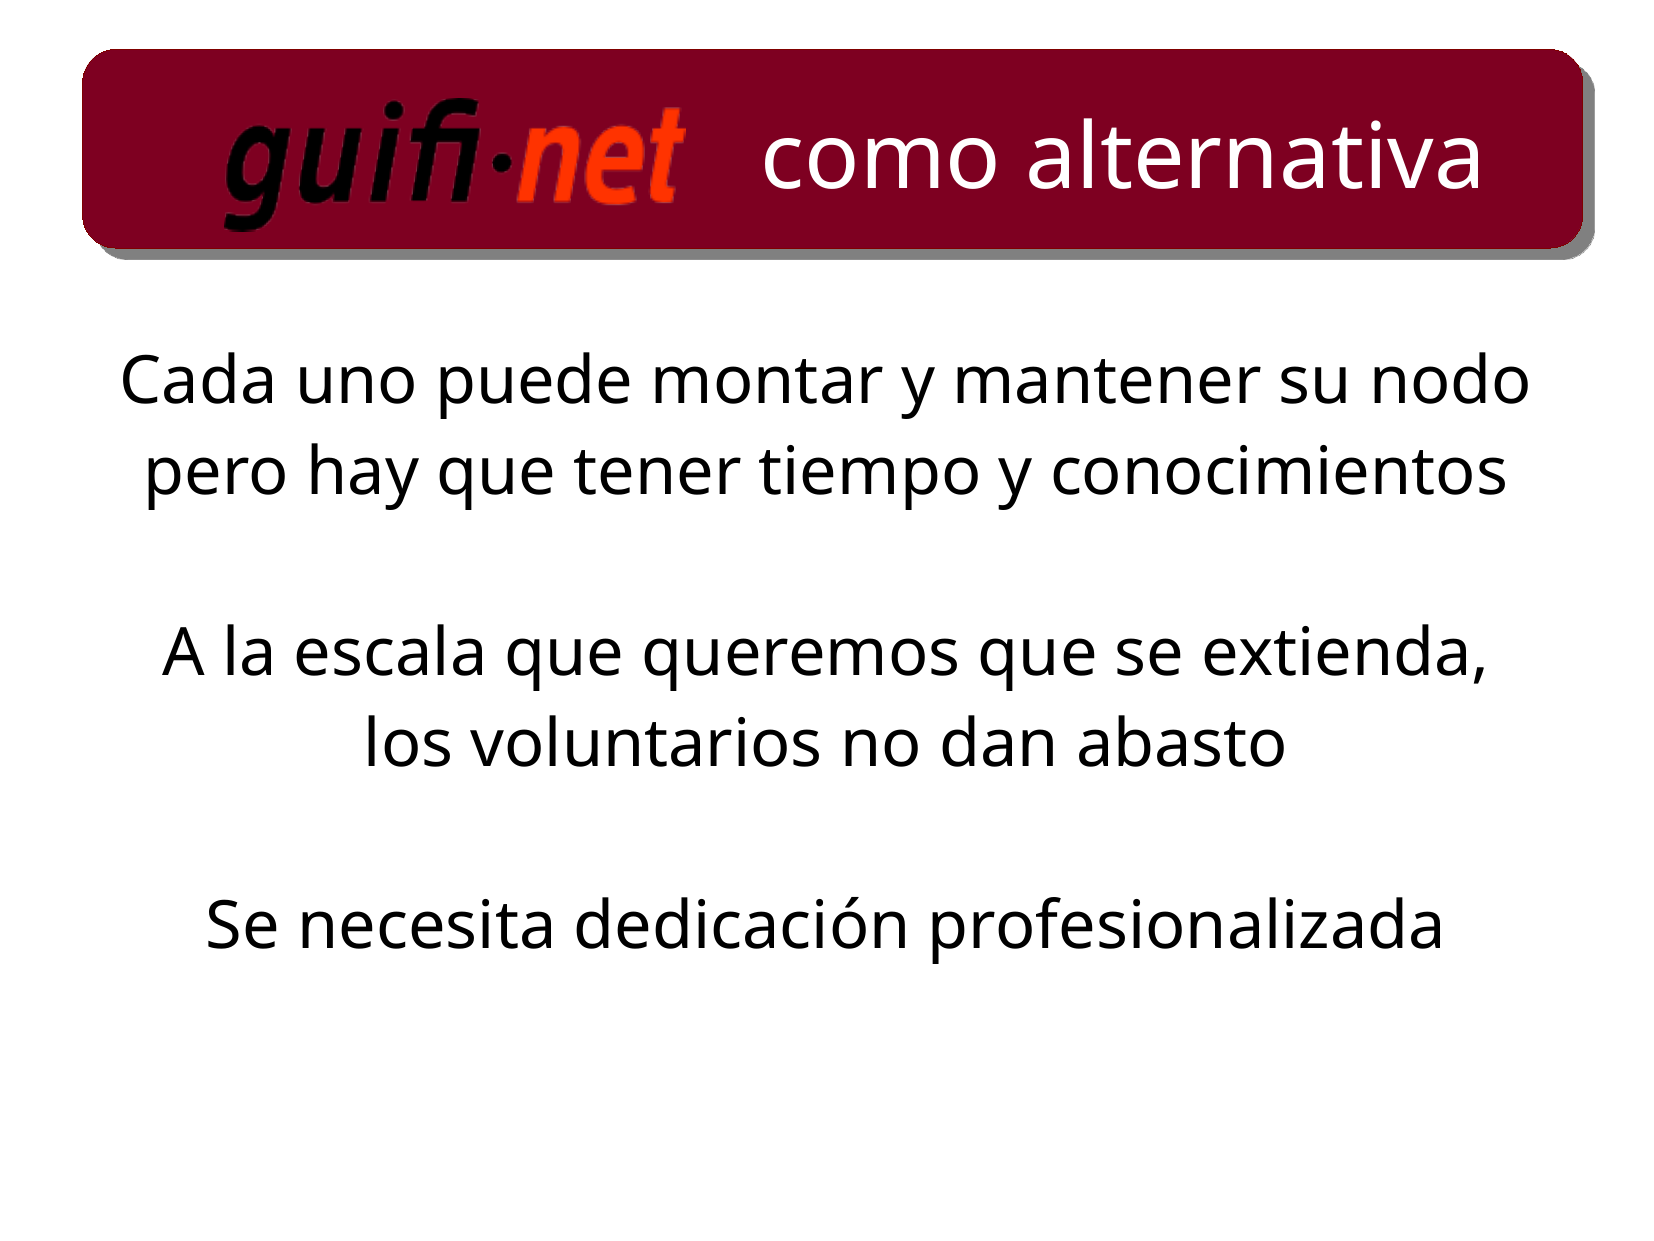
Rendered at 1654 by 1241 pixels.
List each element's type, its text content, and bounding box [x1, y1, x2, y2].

picture [224, 98, 686, 232]
title como alternativa [82, 49, 1571, 257]
subtitle Cada uno puede montar y mantener su nodo pero hay que tener tiempo y conocimientos A la escala que queremos que se extienda, los voluntarios no dan abasto Se necesita dedicación profesionalizada [82, 290, 1571, 1010]
